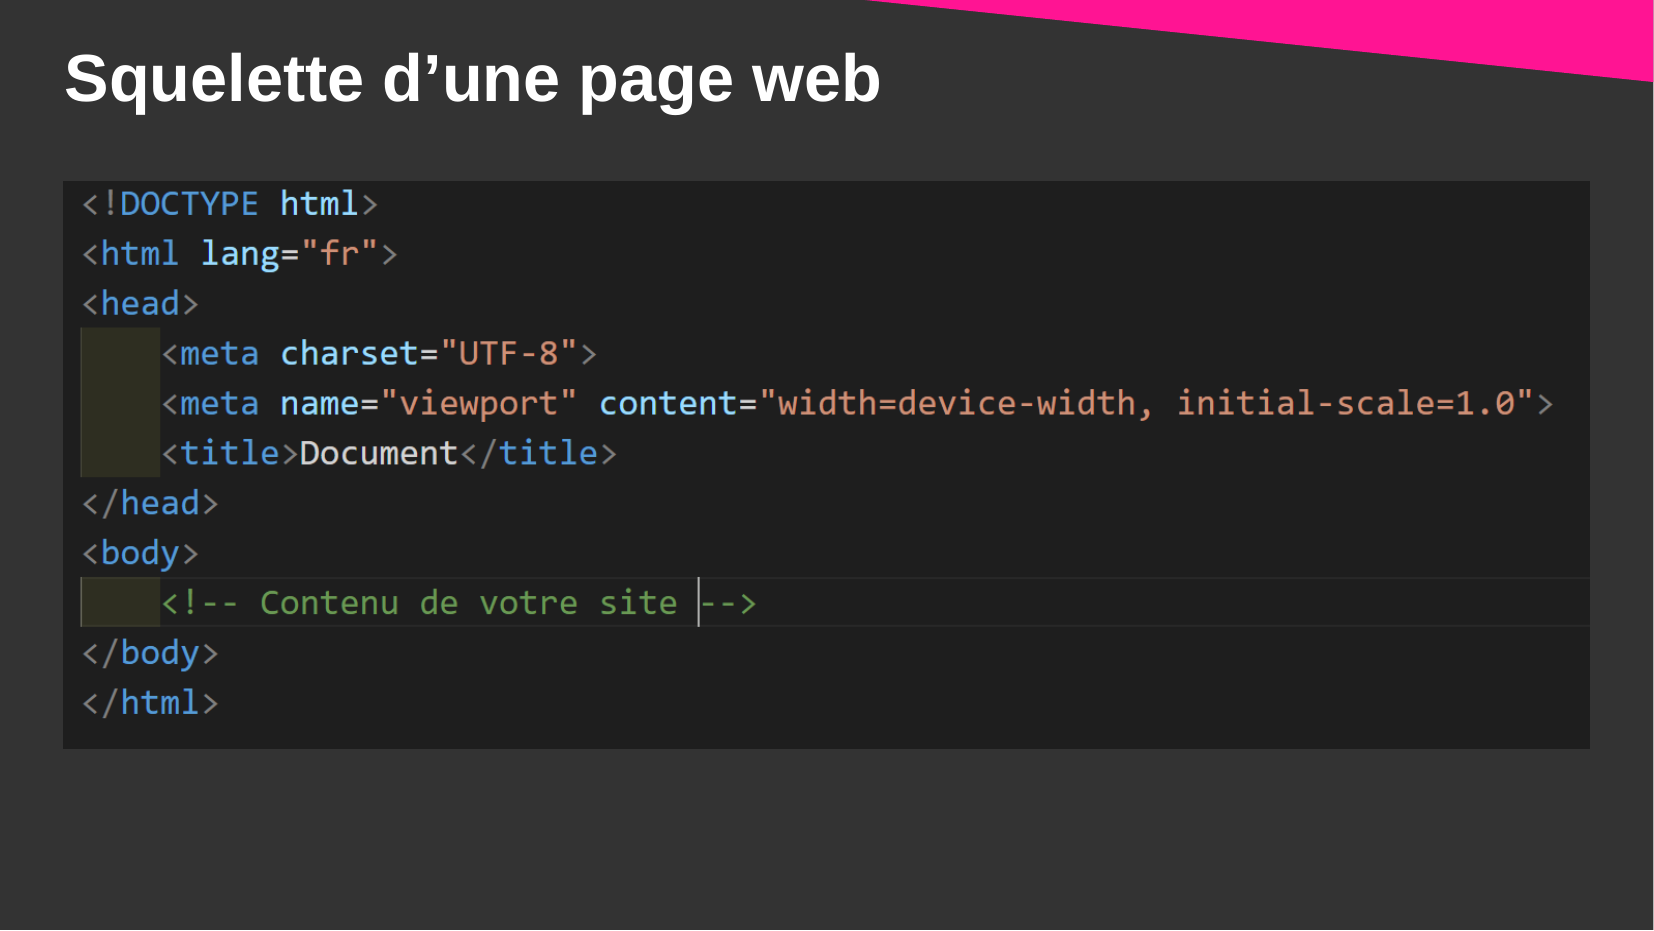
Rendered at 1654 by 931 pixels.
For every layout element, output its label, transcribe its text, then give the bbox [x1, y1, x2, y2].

text_box [864, 0, 1654, 83]
title Squelette d’une page web [64, 40, 1063, 118]
picture [63, 181, 1590, 749]
